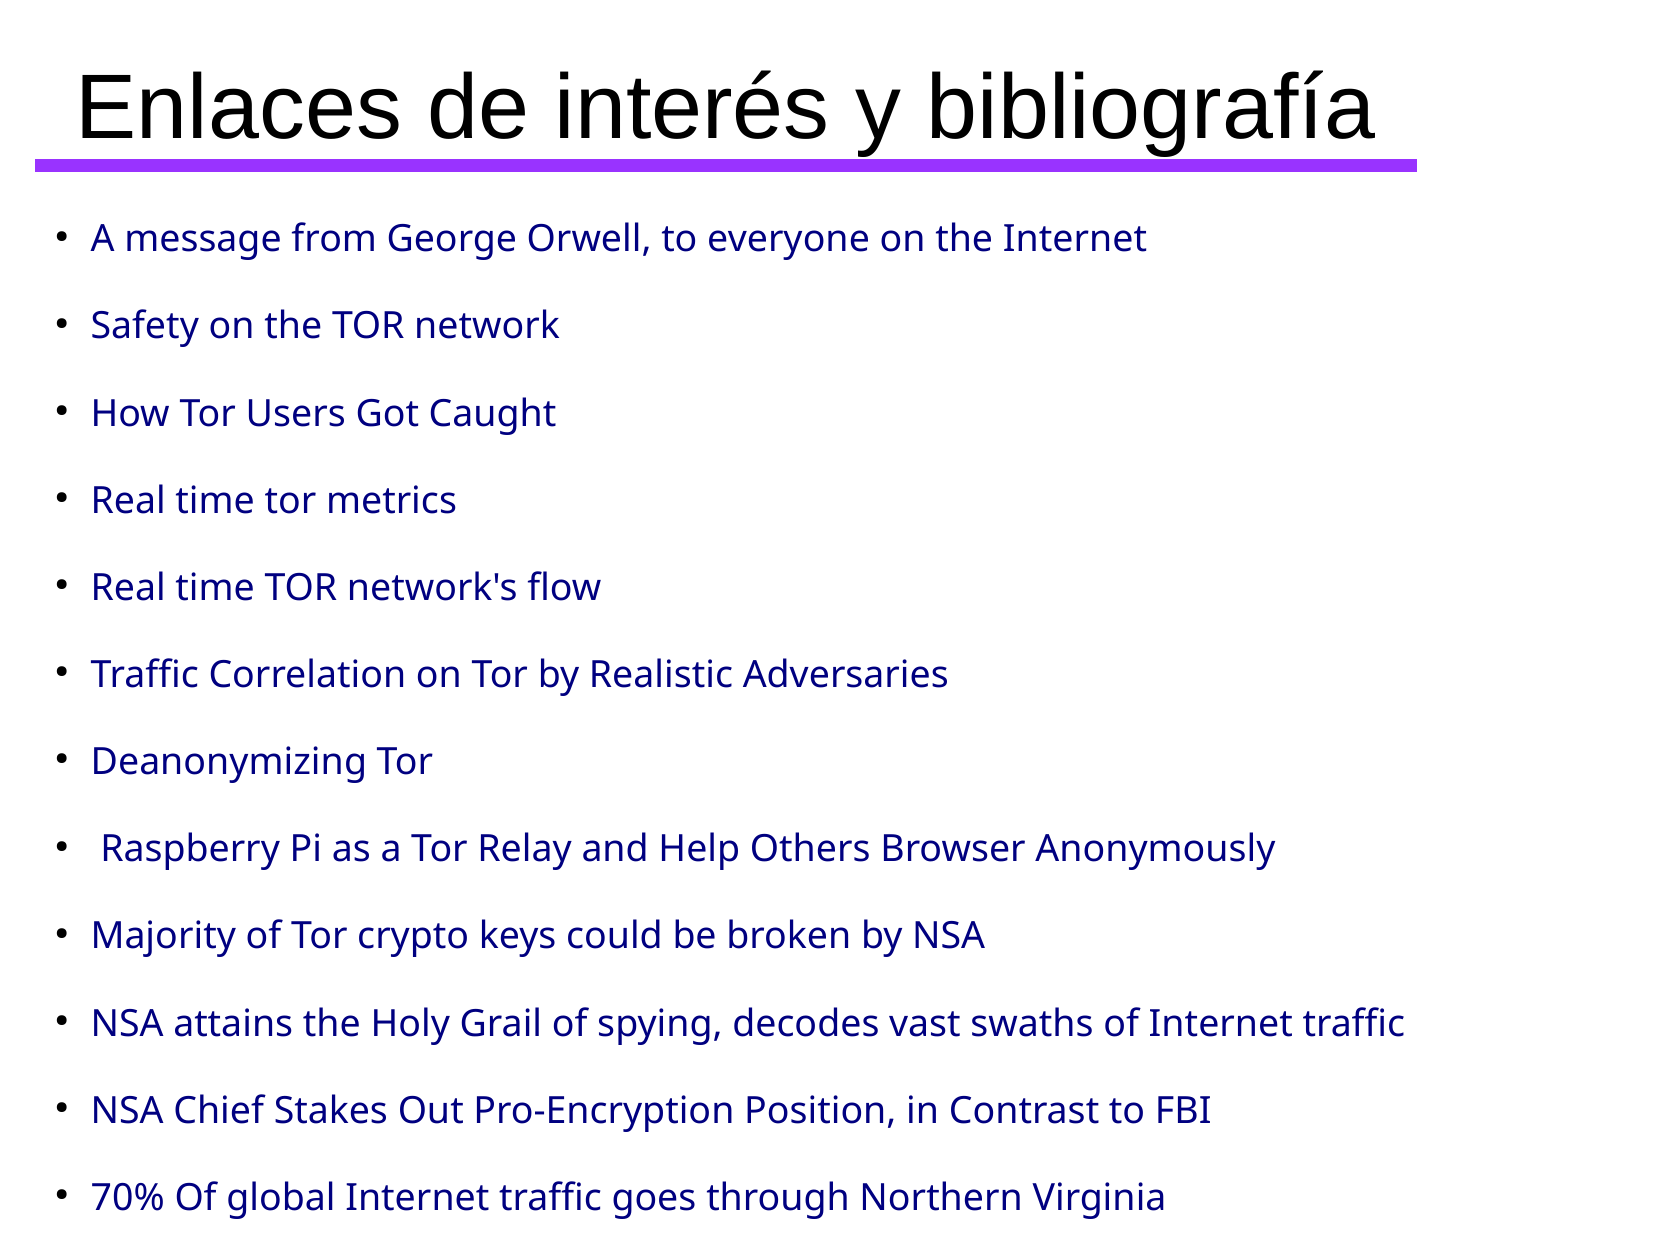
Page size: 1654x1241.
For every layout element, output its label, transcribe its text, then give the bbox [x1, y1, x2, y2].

text_box A message from George Orwell, to everyone on the Internet Safety on the TOR network How Tor Users Got Caught Real time tor metrics Real time TOR network's flow Traffic Correlation on Tor by Realistic Adversaries Deanonymizing Tor Raspberry Pi as a Tor Relay and Help Others Browser Anonymously Majority of Tor crypto keys could be broken by NSA NSA attains the Holy Grail of spying, decodes vast swaths of Internet traffic NSA Chief Stakes Out Pro-Encryption Position, in Contrast to FBI 70% Of global Internet traffic goes through Northern Virginia [40, 204, 1612, 1188]
title Enlaces de interés y bibliografía [0, 0, 1571, 215]
